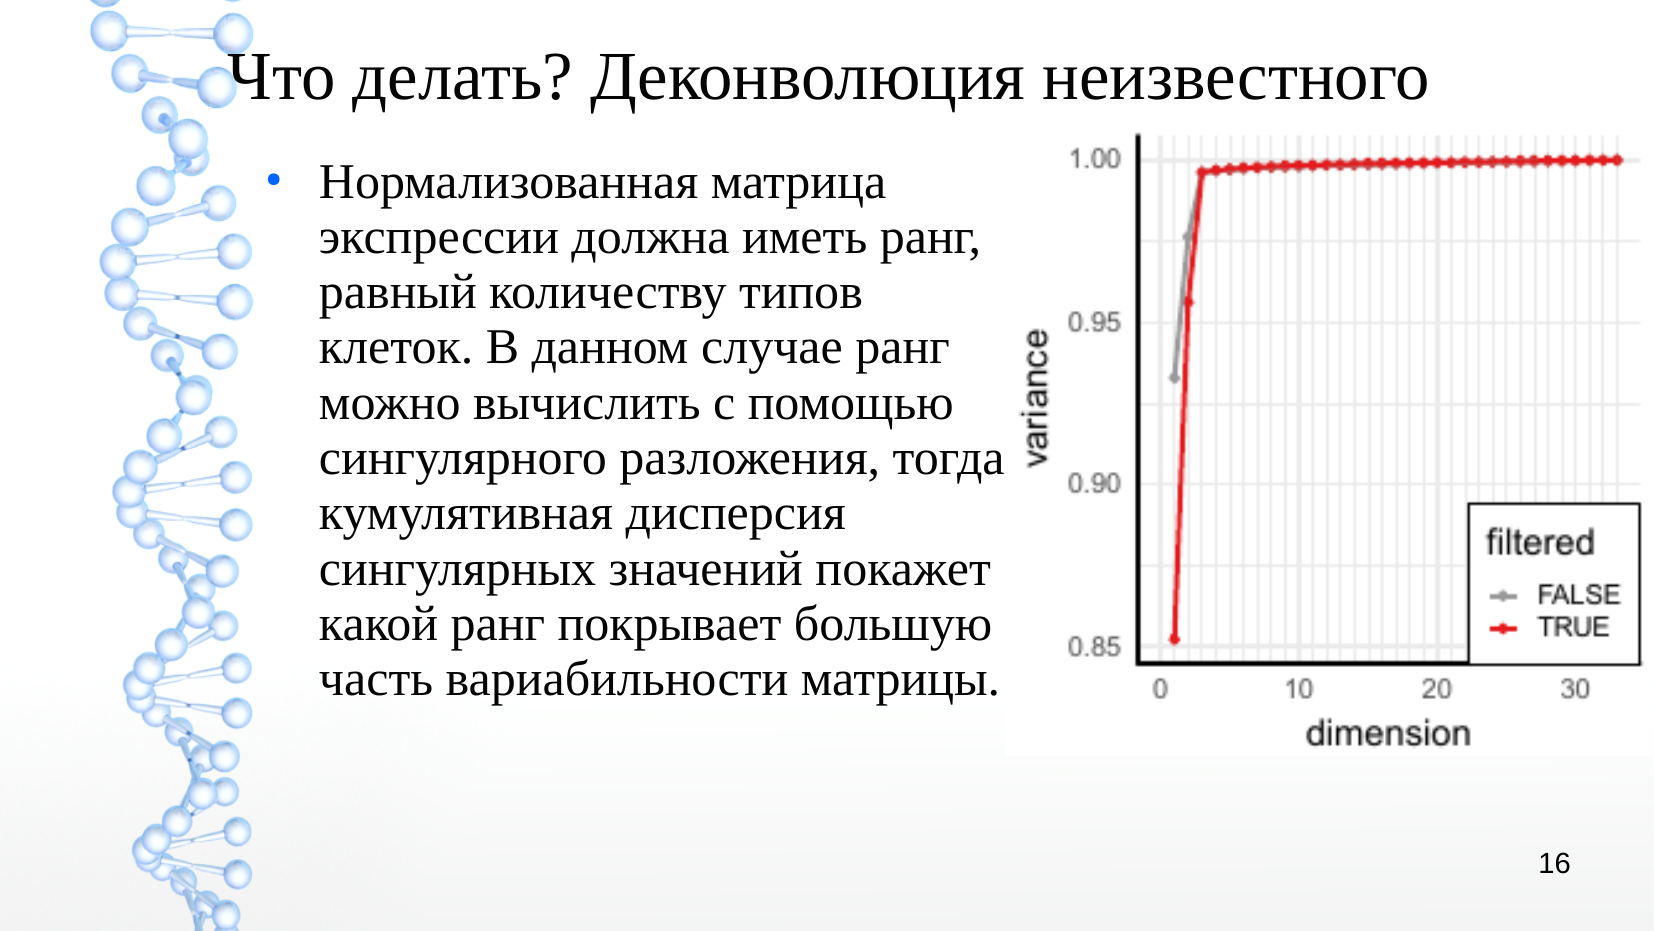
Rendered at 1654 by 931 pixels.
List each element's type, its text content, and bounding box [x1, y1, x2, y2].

title Что делать? Деконволюция неизвестного [165, 0, 1495, 154]
picture [0, 0, 1654, 931]
list Нормализованная матрица экспрессии должна иметь ранг, равный количеству типов клеток. В данном случае ранг можно вычислить с помощью сингулярного разложения, тогда кумулятивная дисперсия сингулярных значений покажет какой ранг покрывает большую часть вариабильности матрицы. [248, 153, 1016, 839]
